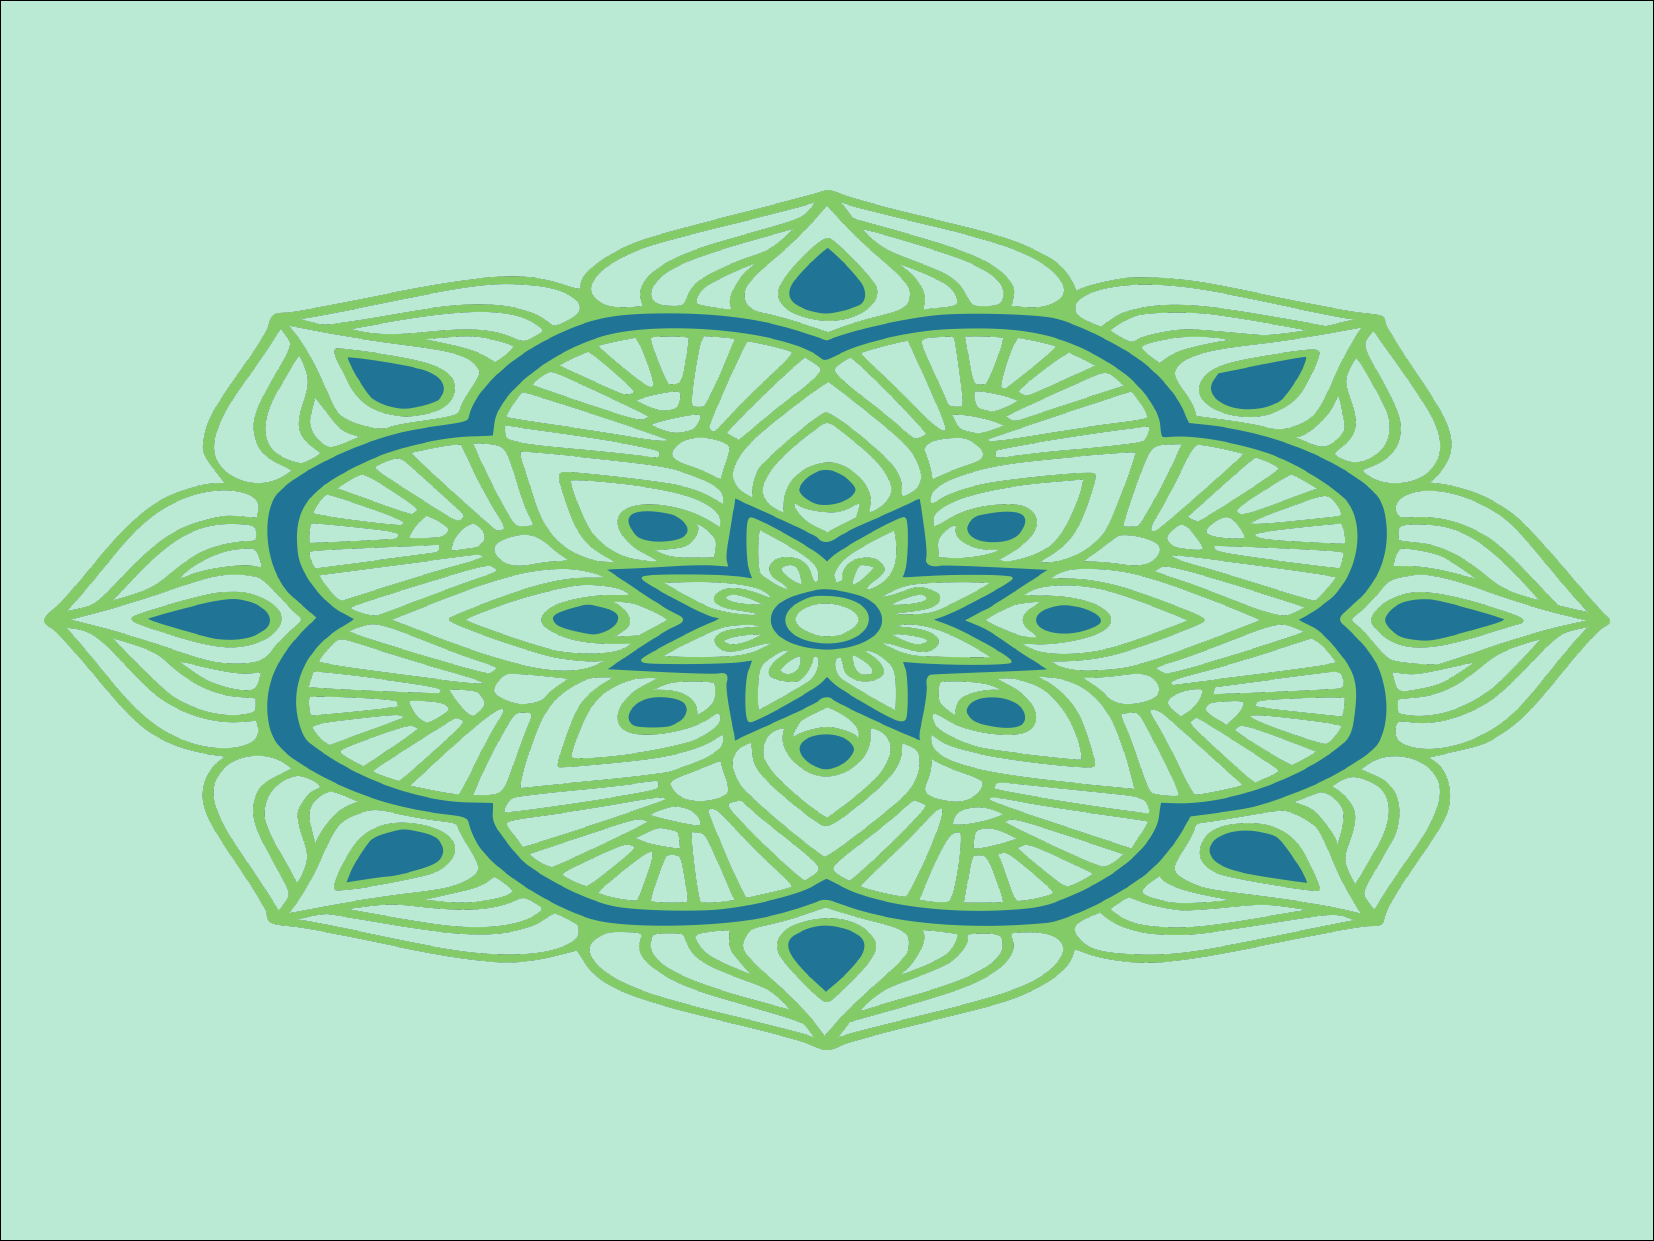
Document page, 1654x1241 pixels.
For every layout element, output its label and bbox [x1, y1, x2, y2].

picture [44, 190, 1610, 1050]
text_box [0, 0, 1654, 1241]
